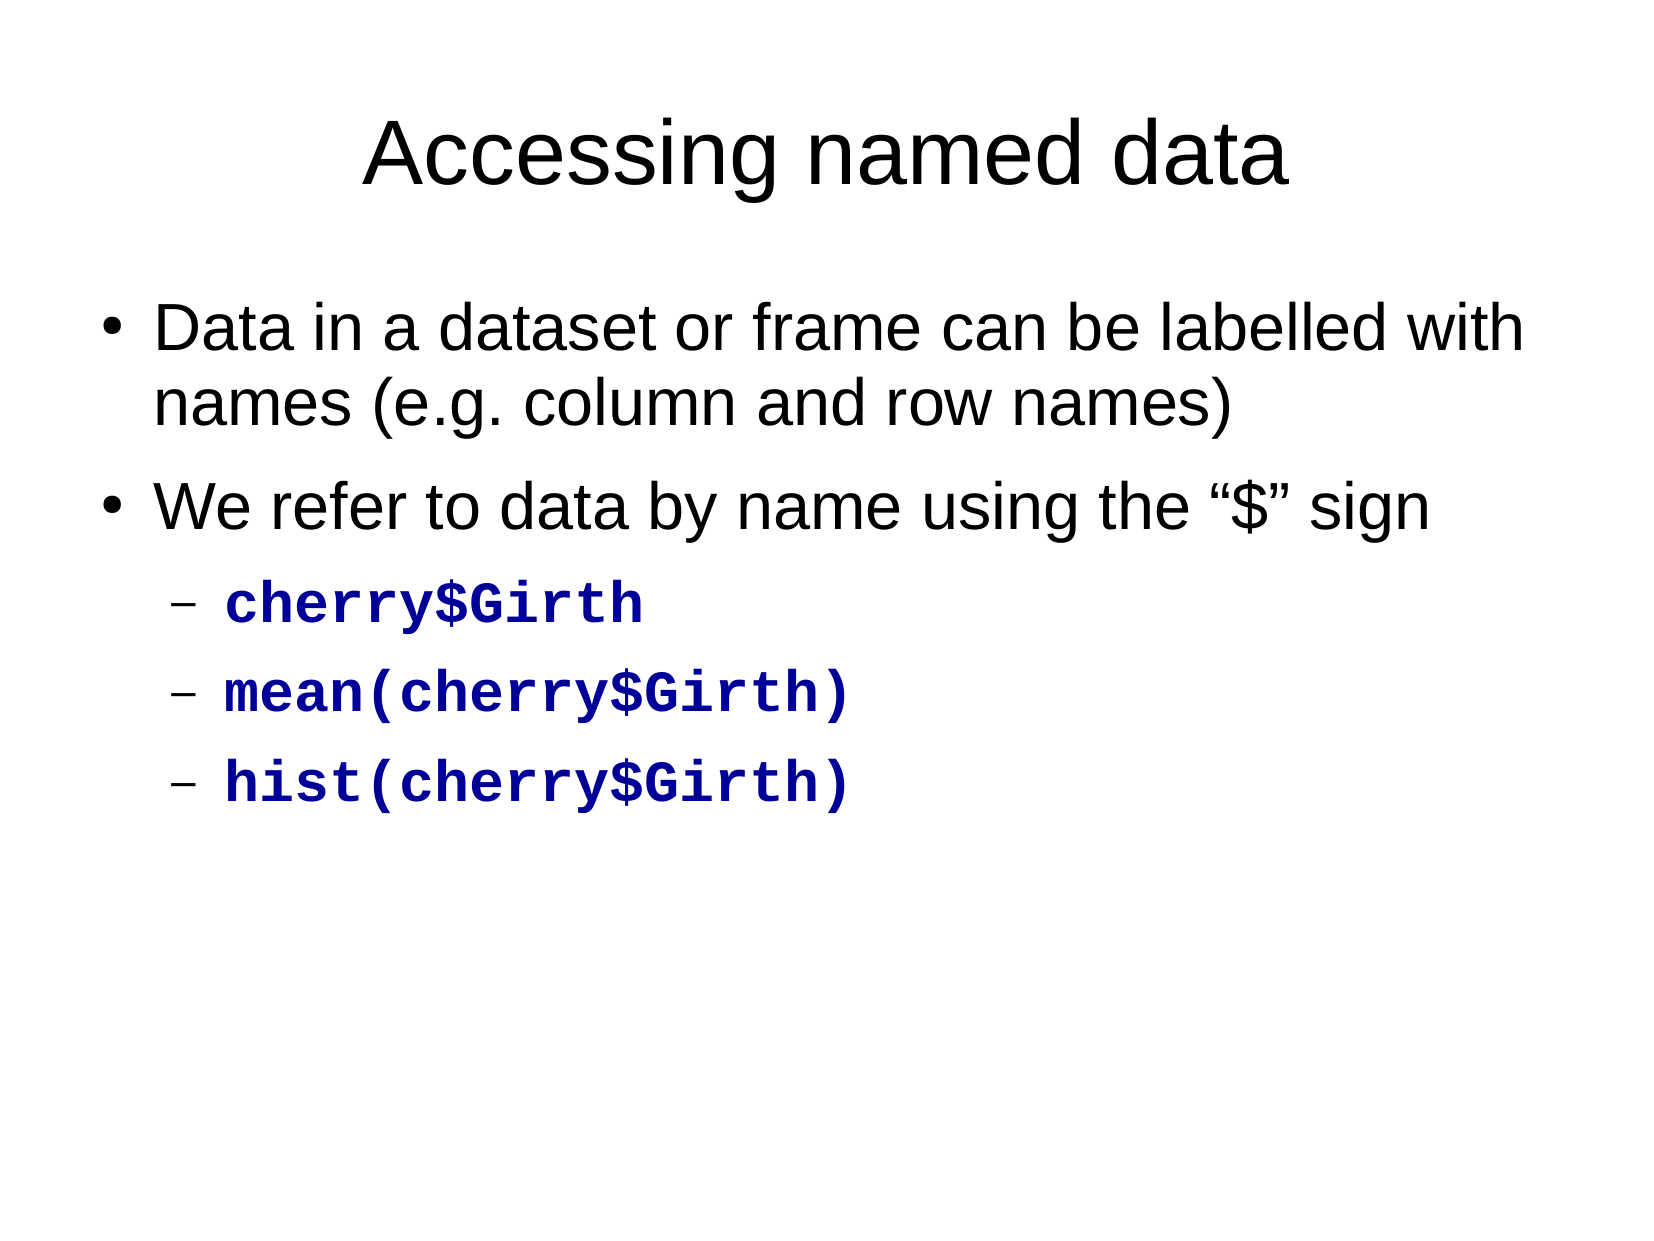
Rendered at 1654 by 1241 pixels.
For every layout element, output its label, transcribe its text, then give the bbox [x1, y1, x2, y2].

title Accessing named data [82, 49, 1571, 257]
list Data in a dataset or frame can be labelled with names (e.g. column and row names) We refer to data by name using the “$” sign cherry$Girth mean(cherry$Girth) hist(cherry$Girth) [82, 290, 1571, 1010]
